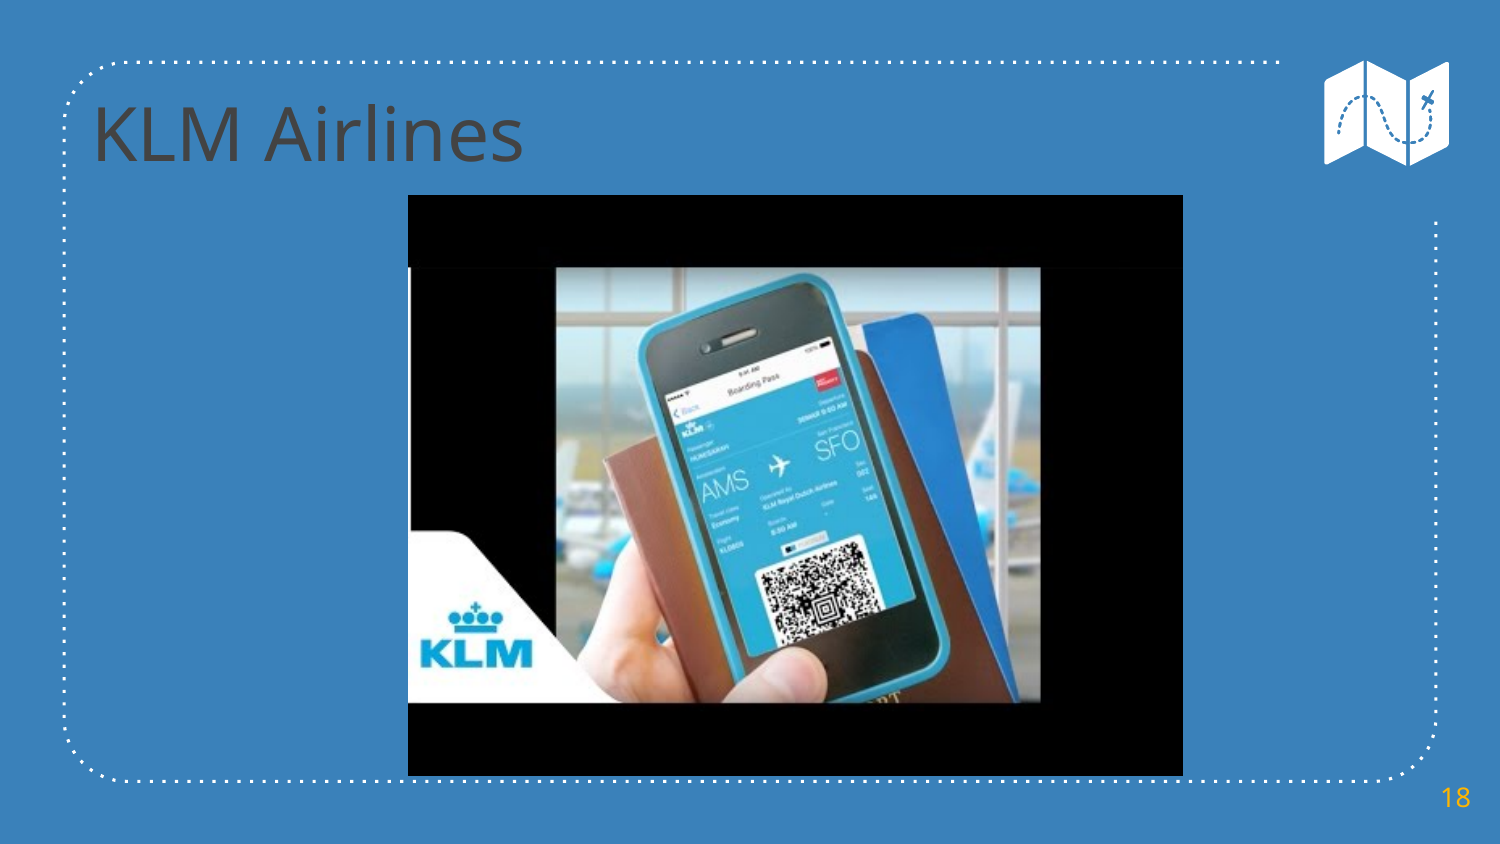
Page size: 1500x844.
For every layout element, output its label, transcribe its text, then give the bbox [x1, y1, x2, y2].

slide_number <number> [1411, 753, 1500, 844]
text_box [1366, 60, 1407, 166]
text_box [1324, 60, 1364, 165]
picture [408, 195, 1183, 776]
title KLM Airlines [76, 71, 1203, 212]
text_box [1409, 62, 1449, 166]
